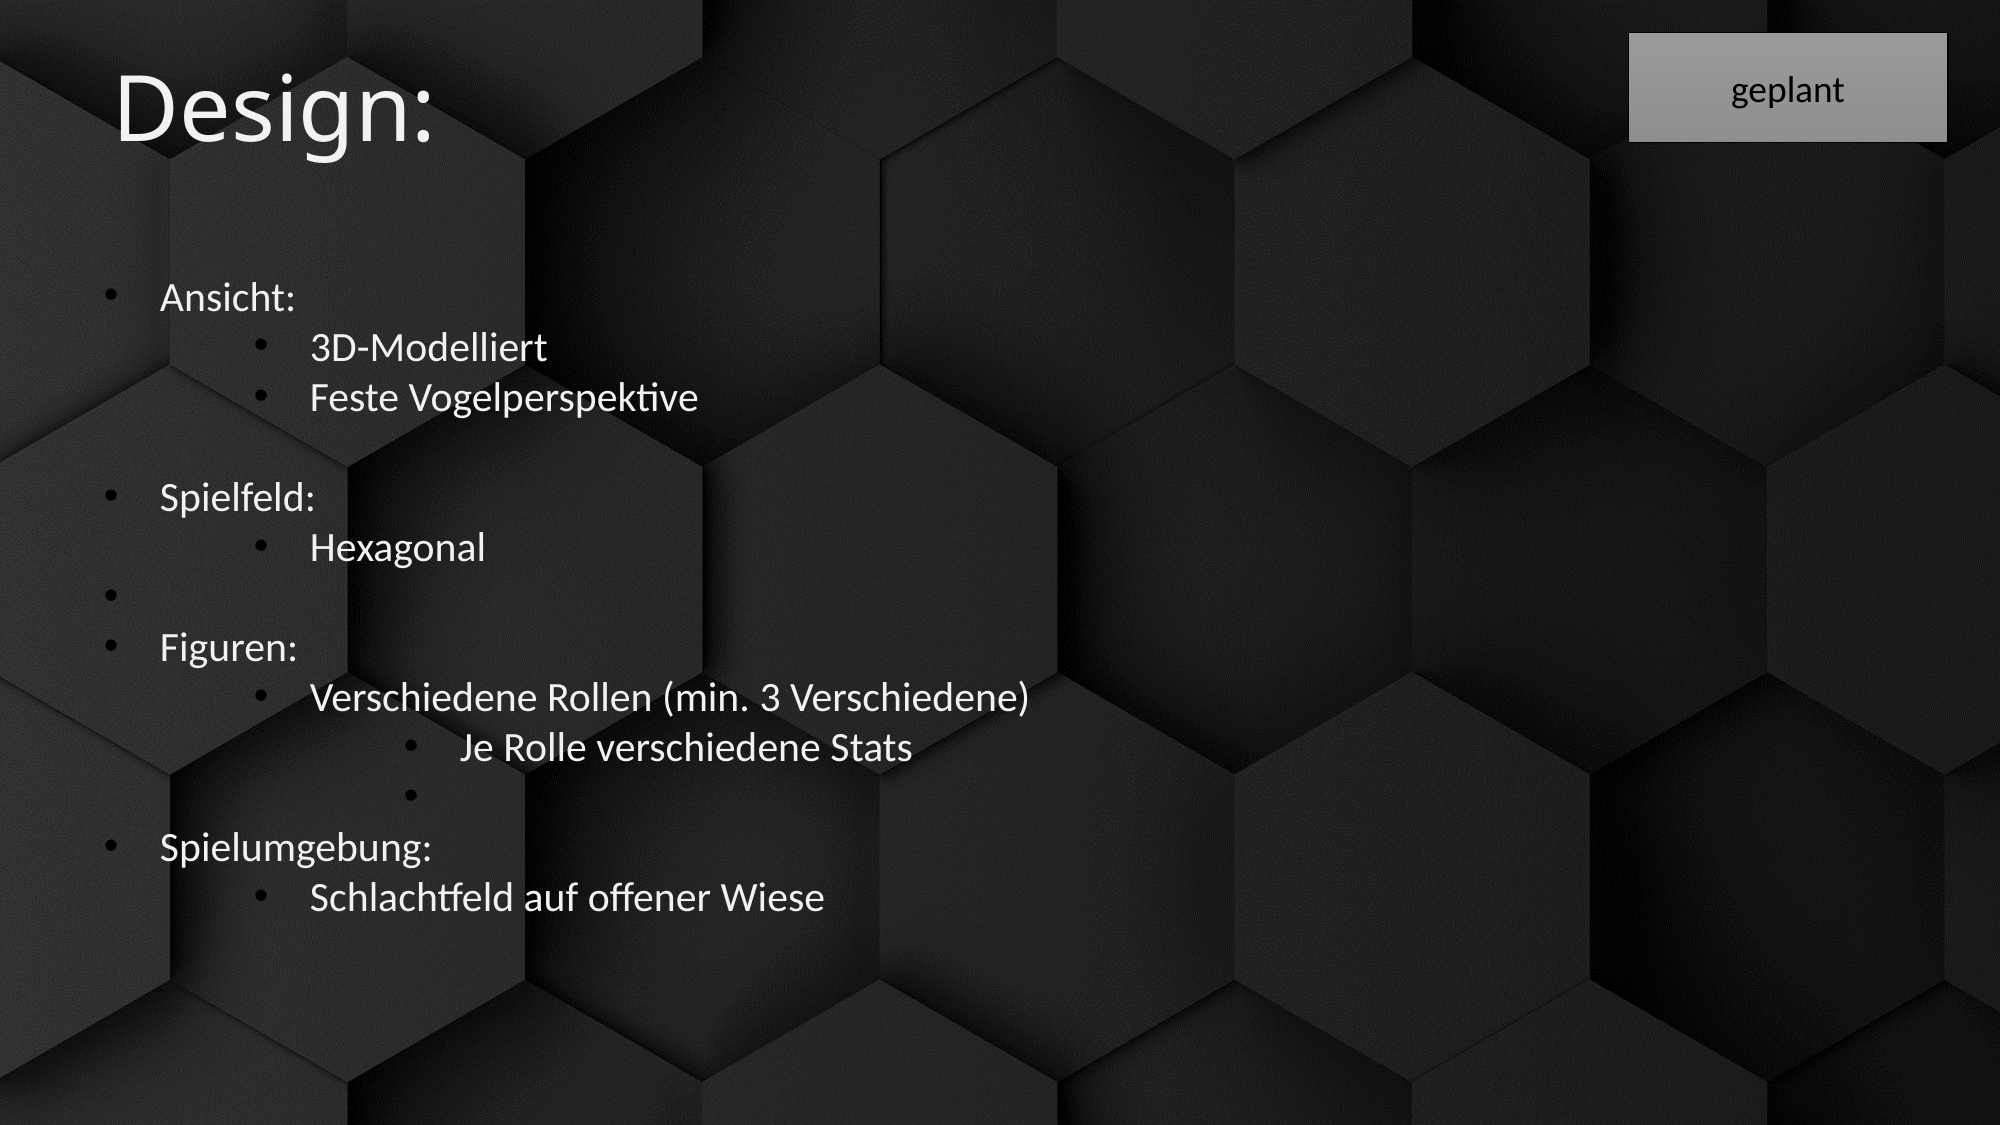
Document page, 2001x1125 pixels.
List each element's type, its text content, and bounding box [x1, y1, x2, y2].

text_box Ansicht: 3D-Modelliert Feste Vogelperspektive Spielfeld: Hexagonal Figuren: Verschiedene Rollen (min. 3 Verschiedene) Je Rolle verschiedene Stats Spielumgebung: Schlachtfeld auf offener Wiese [88, 262, 981, 934]
picture [0, 0, 2000, 1125]
text_box geplant [1628, 32, 1948, 143]
text_box Design: [97, 42, 402, 169]
